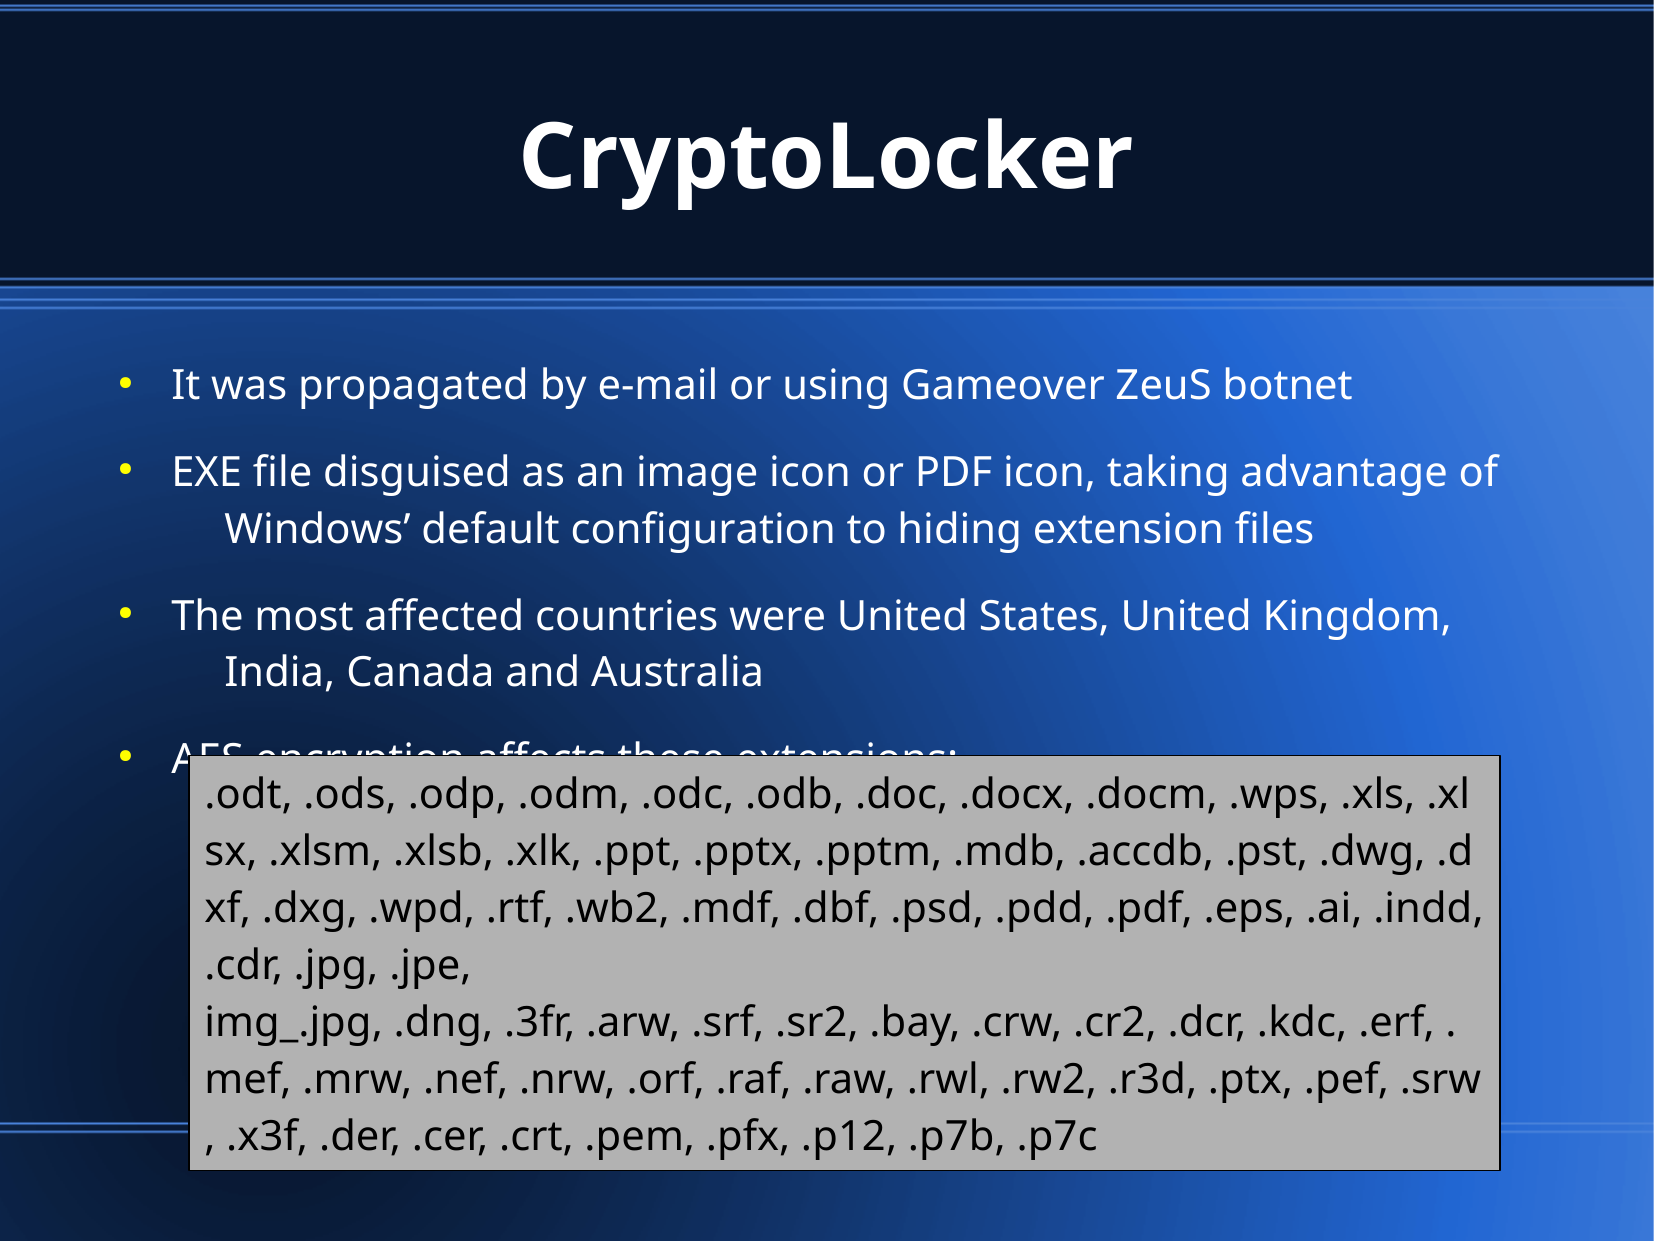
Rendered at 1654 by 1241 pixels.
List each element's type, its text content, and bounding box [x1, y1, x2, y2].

text_box .odt, .ods, .odp, .odm, .odc, .odb, .doc, .docx, .docm, .wps, .xls, .xlsx, .xlsm, .xlsb, .xlk, .ppt, .pptx, .pptm, .mdb, .accdb, .pst, .dwg, .dxf, .dxg, .wpd, .rtf, .wb2, .mdf, .dbf, .psd, .pdd, .pdf, .eps, .ai, .indd, .cdr, .jpg, .jpe, img_.jpg, .dng, .3fr, .arw, .srf, .sr2, .bay, .crw, .cr2, .dcr, .kdc, .erf, .mef, .mrw, .nef, .nrw, .orf, .raf, .raw, .rwl, .rw2, .r3d, .ptx, .pef, .srw, .x3f, .der, .cer, .crt, .pem, .pfx, .p12, .p7b, .p7c [188, 755, 1501, 1063]
picture [0, 0, 1654, 1241]
list It was propagated by e-mail or using Gameover ZeuS botnet EXE file disguised as an image icon or PDF icon, taking advantage of Windows’ default configuration to hiding extension files The most affected countries were United States, United Kingdom, India, Canada and Australia AES encryption affects these extensions: [82, 355, 1571, 1075]
title CryptoLocker [82, 49, 1571, 257]
